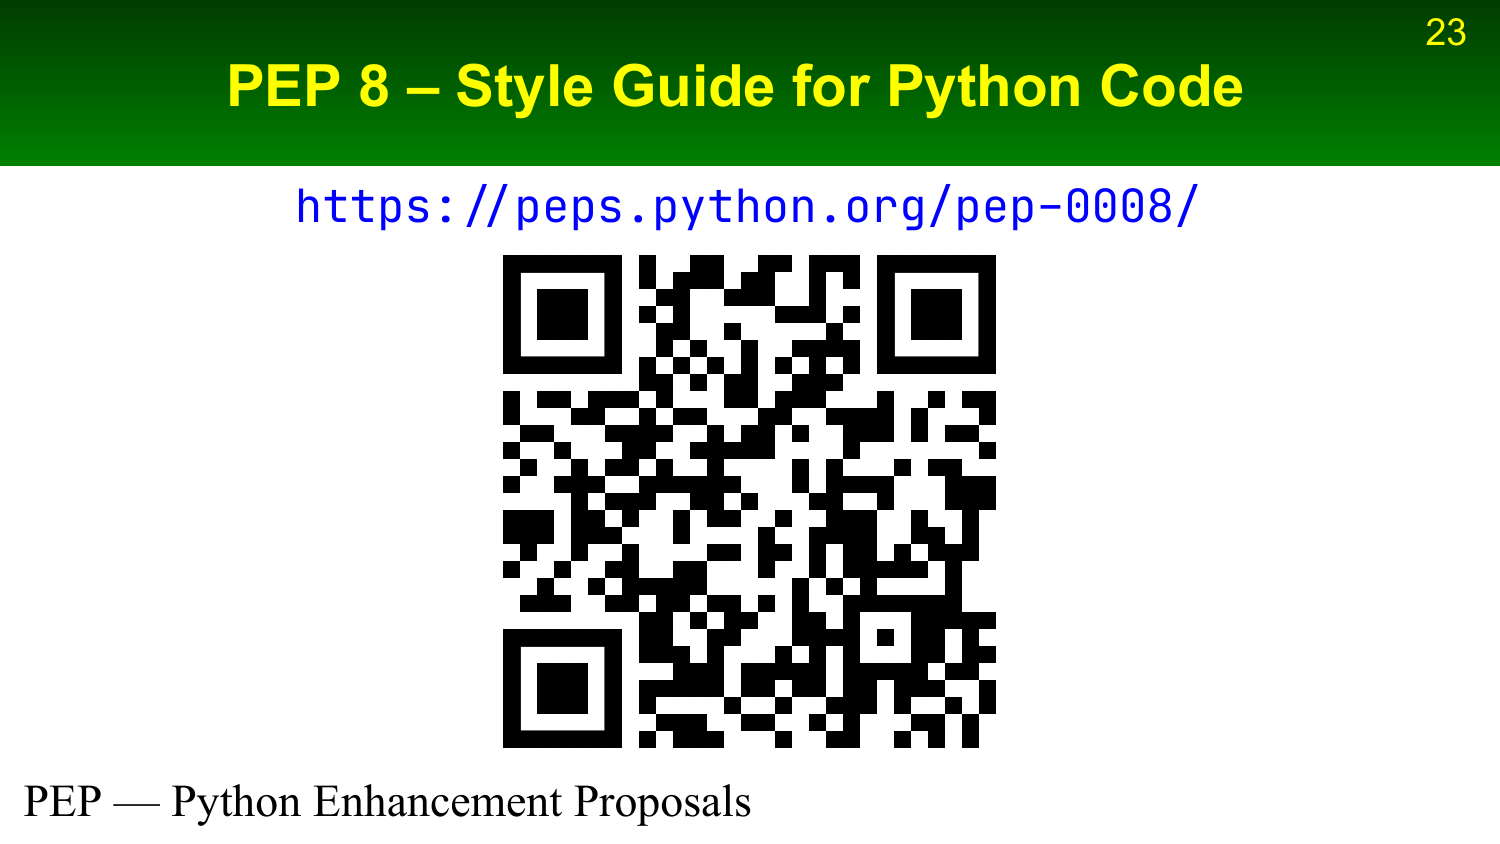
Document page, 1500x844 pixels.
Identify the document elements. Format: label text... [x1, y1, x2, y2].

title PEP 8 – Style Guide for Python Code [47, 11, 1426, 154]
picture [484, 236, 1016, 764]
text_box PEP — Python Enhancement Proposals [23, 763, 766, 839]
text_box https://peps.python.org/pep-0008/ [23, 169, 1489, 243]
